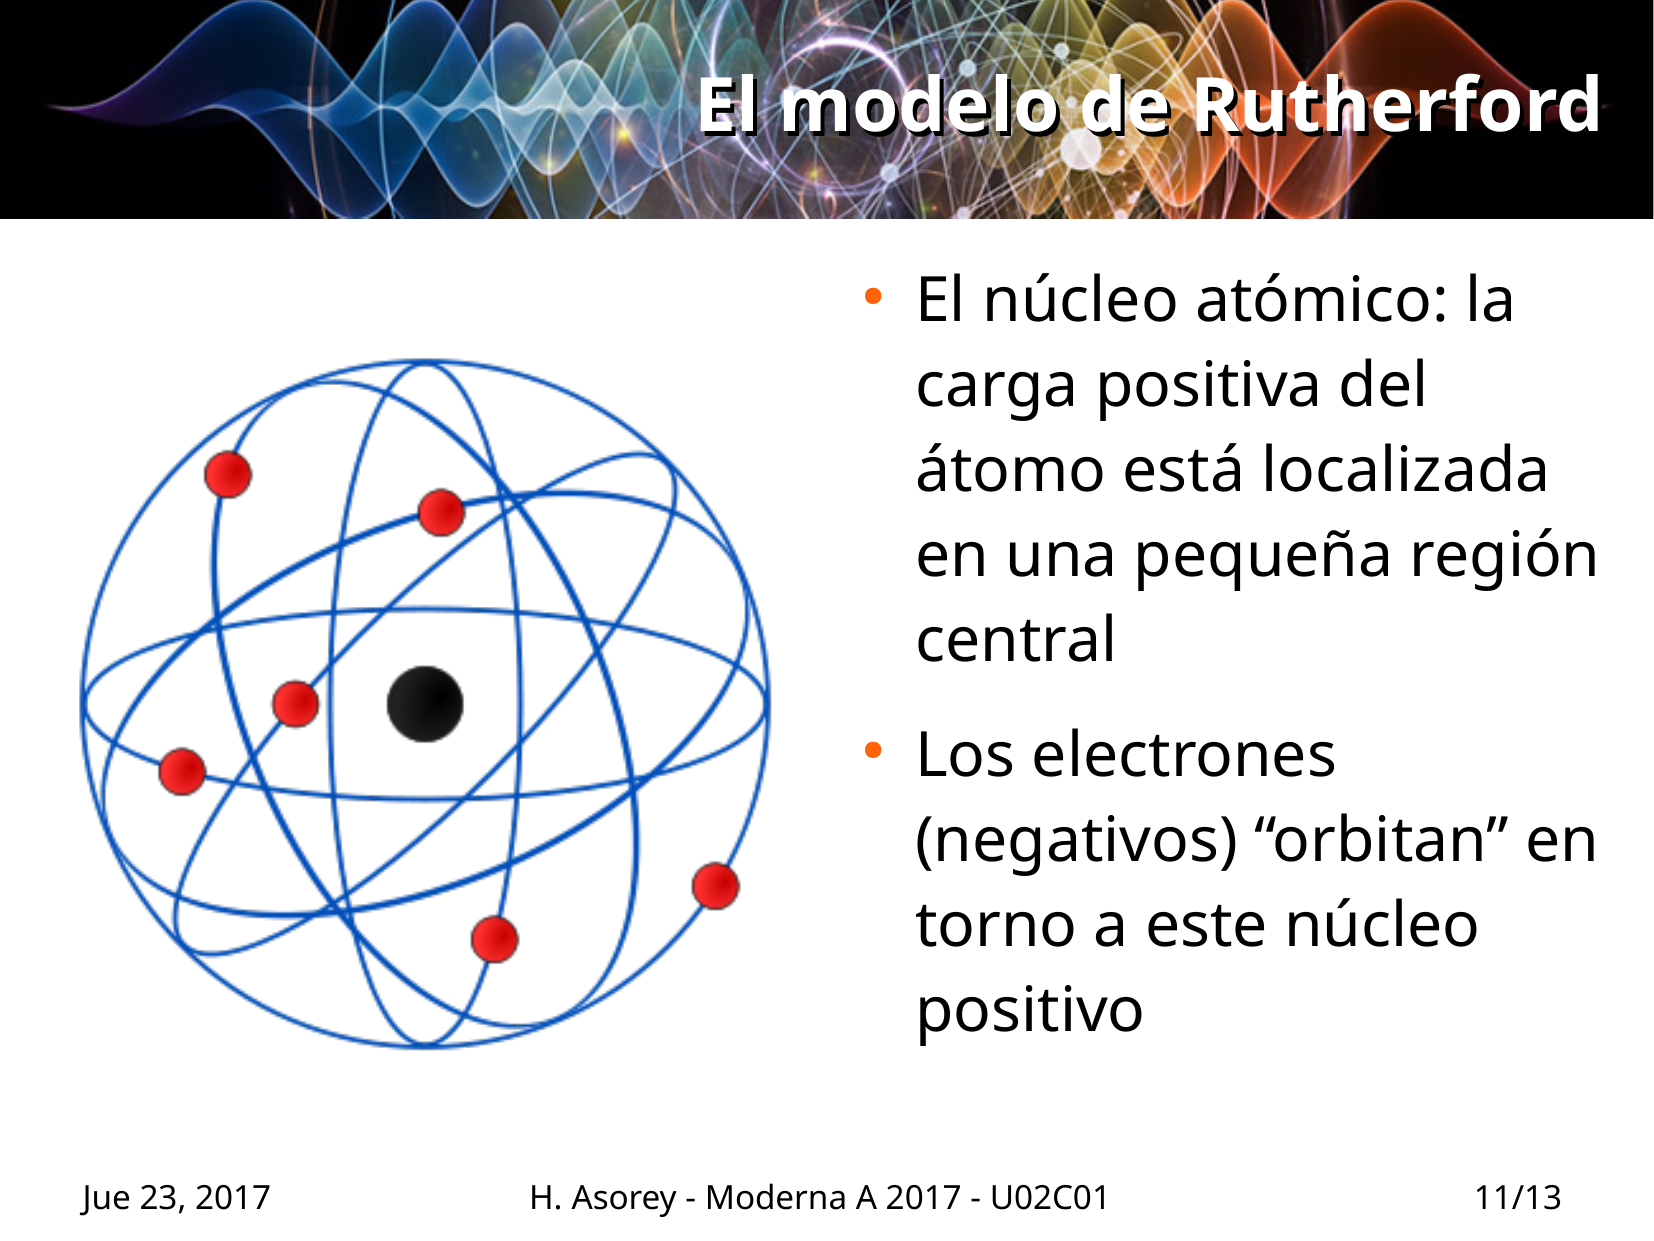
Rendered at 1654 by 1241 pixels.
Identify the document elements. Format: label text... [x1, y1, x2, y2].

list El núcleo atómico: la carga positiva del átomo está localizada en una pequeña región central Los electrones (negativos) “orbitan” en torno a este núcleo positivo [844, 255, 1606, 1156]
title El modelo de Rutherford [45, 15, 1606, 191]
picture [0, 0, 1654, 219]
picture [45, 324, 807, 1086]
